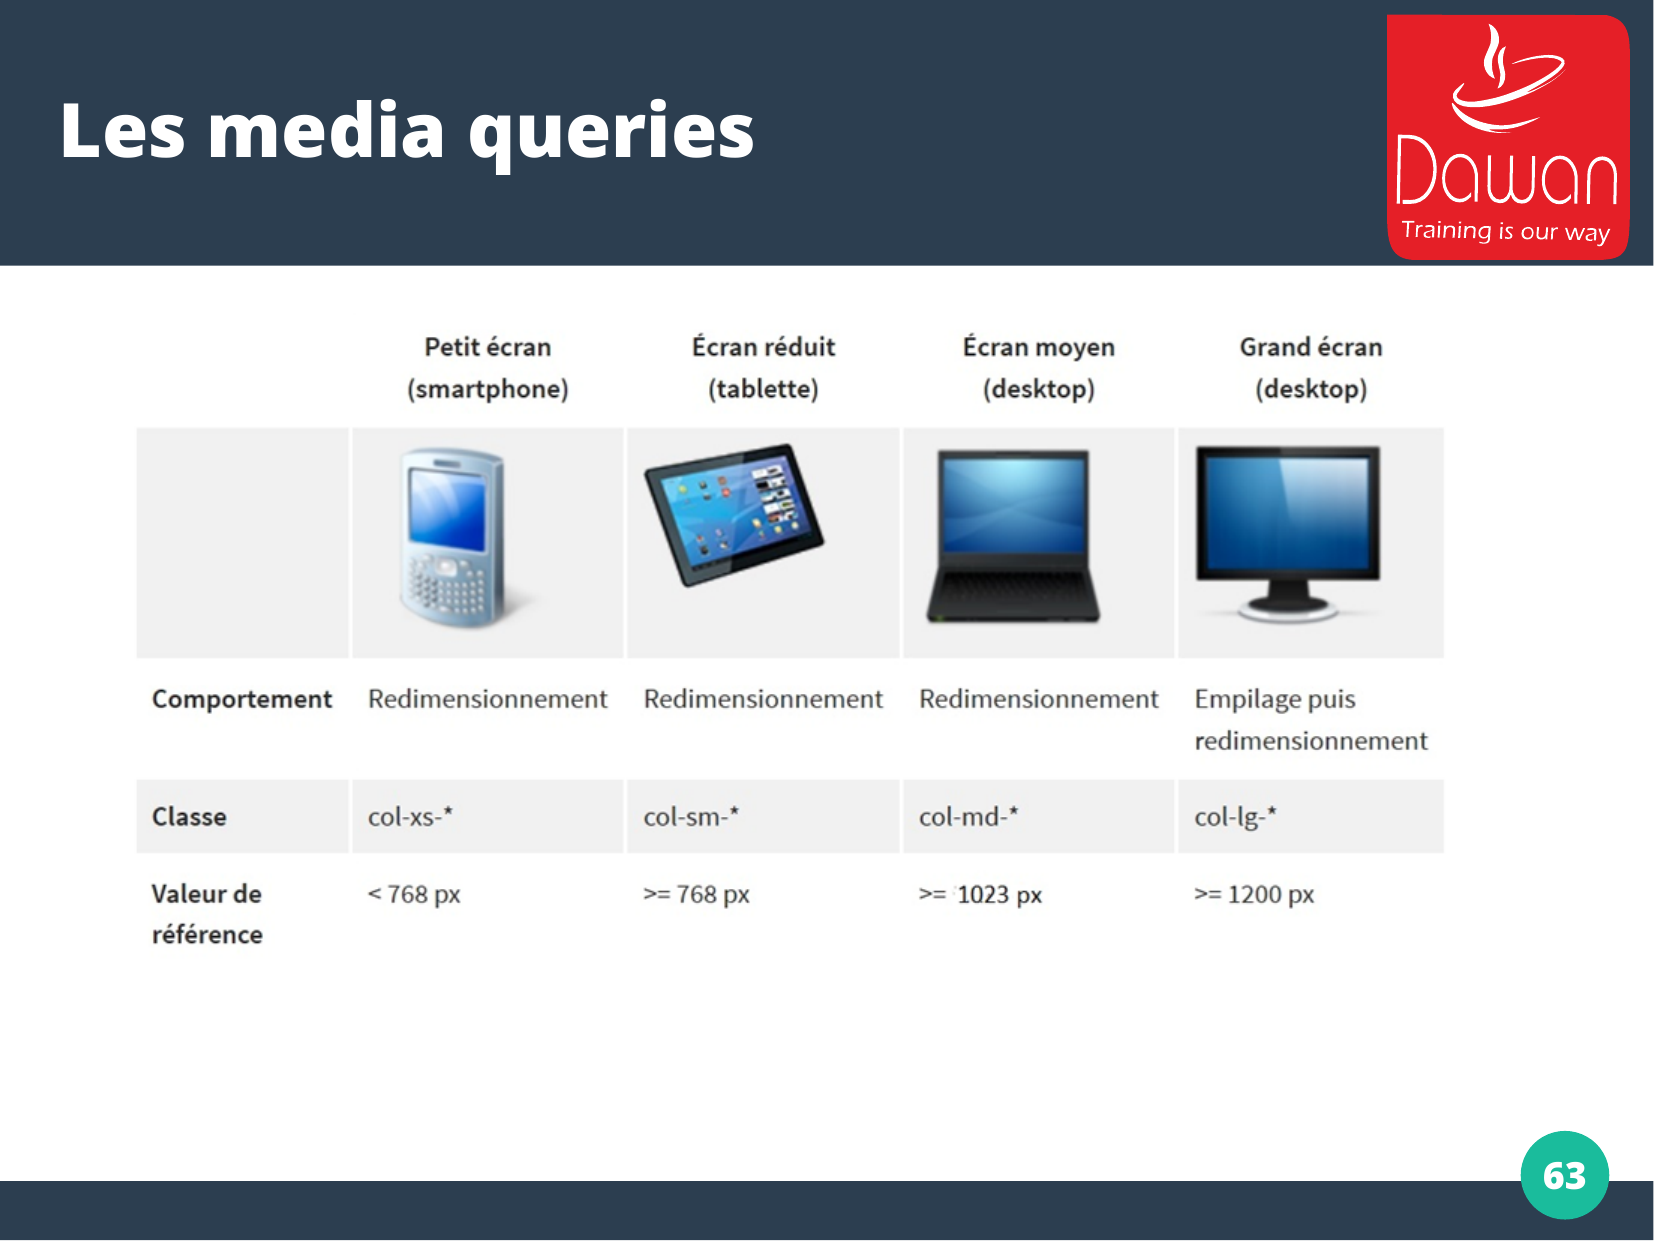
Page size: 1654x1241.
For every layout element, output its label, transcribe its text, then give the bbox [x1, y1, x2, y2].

title Les media queries [59, 49, 1387, 207]
picture [43, 288, 1579, 975]
picture [1387, 14, 1630, 260]
